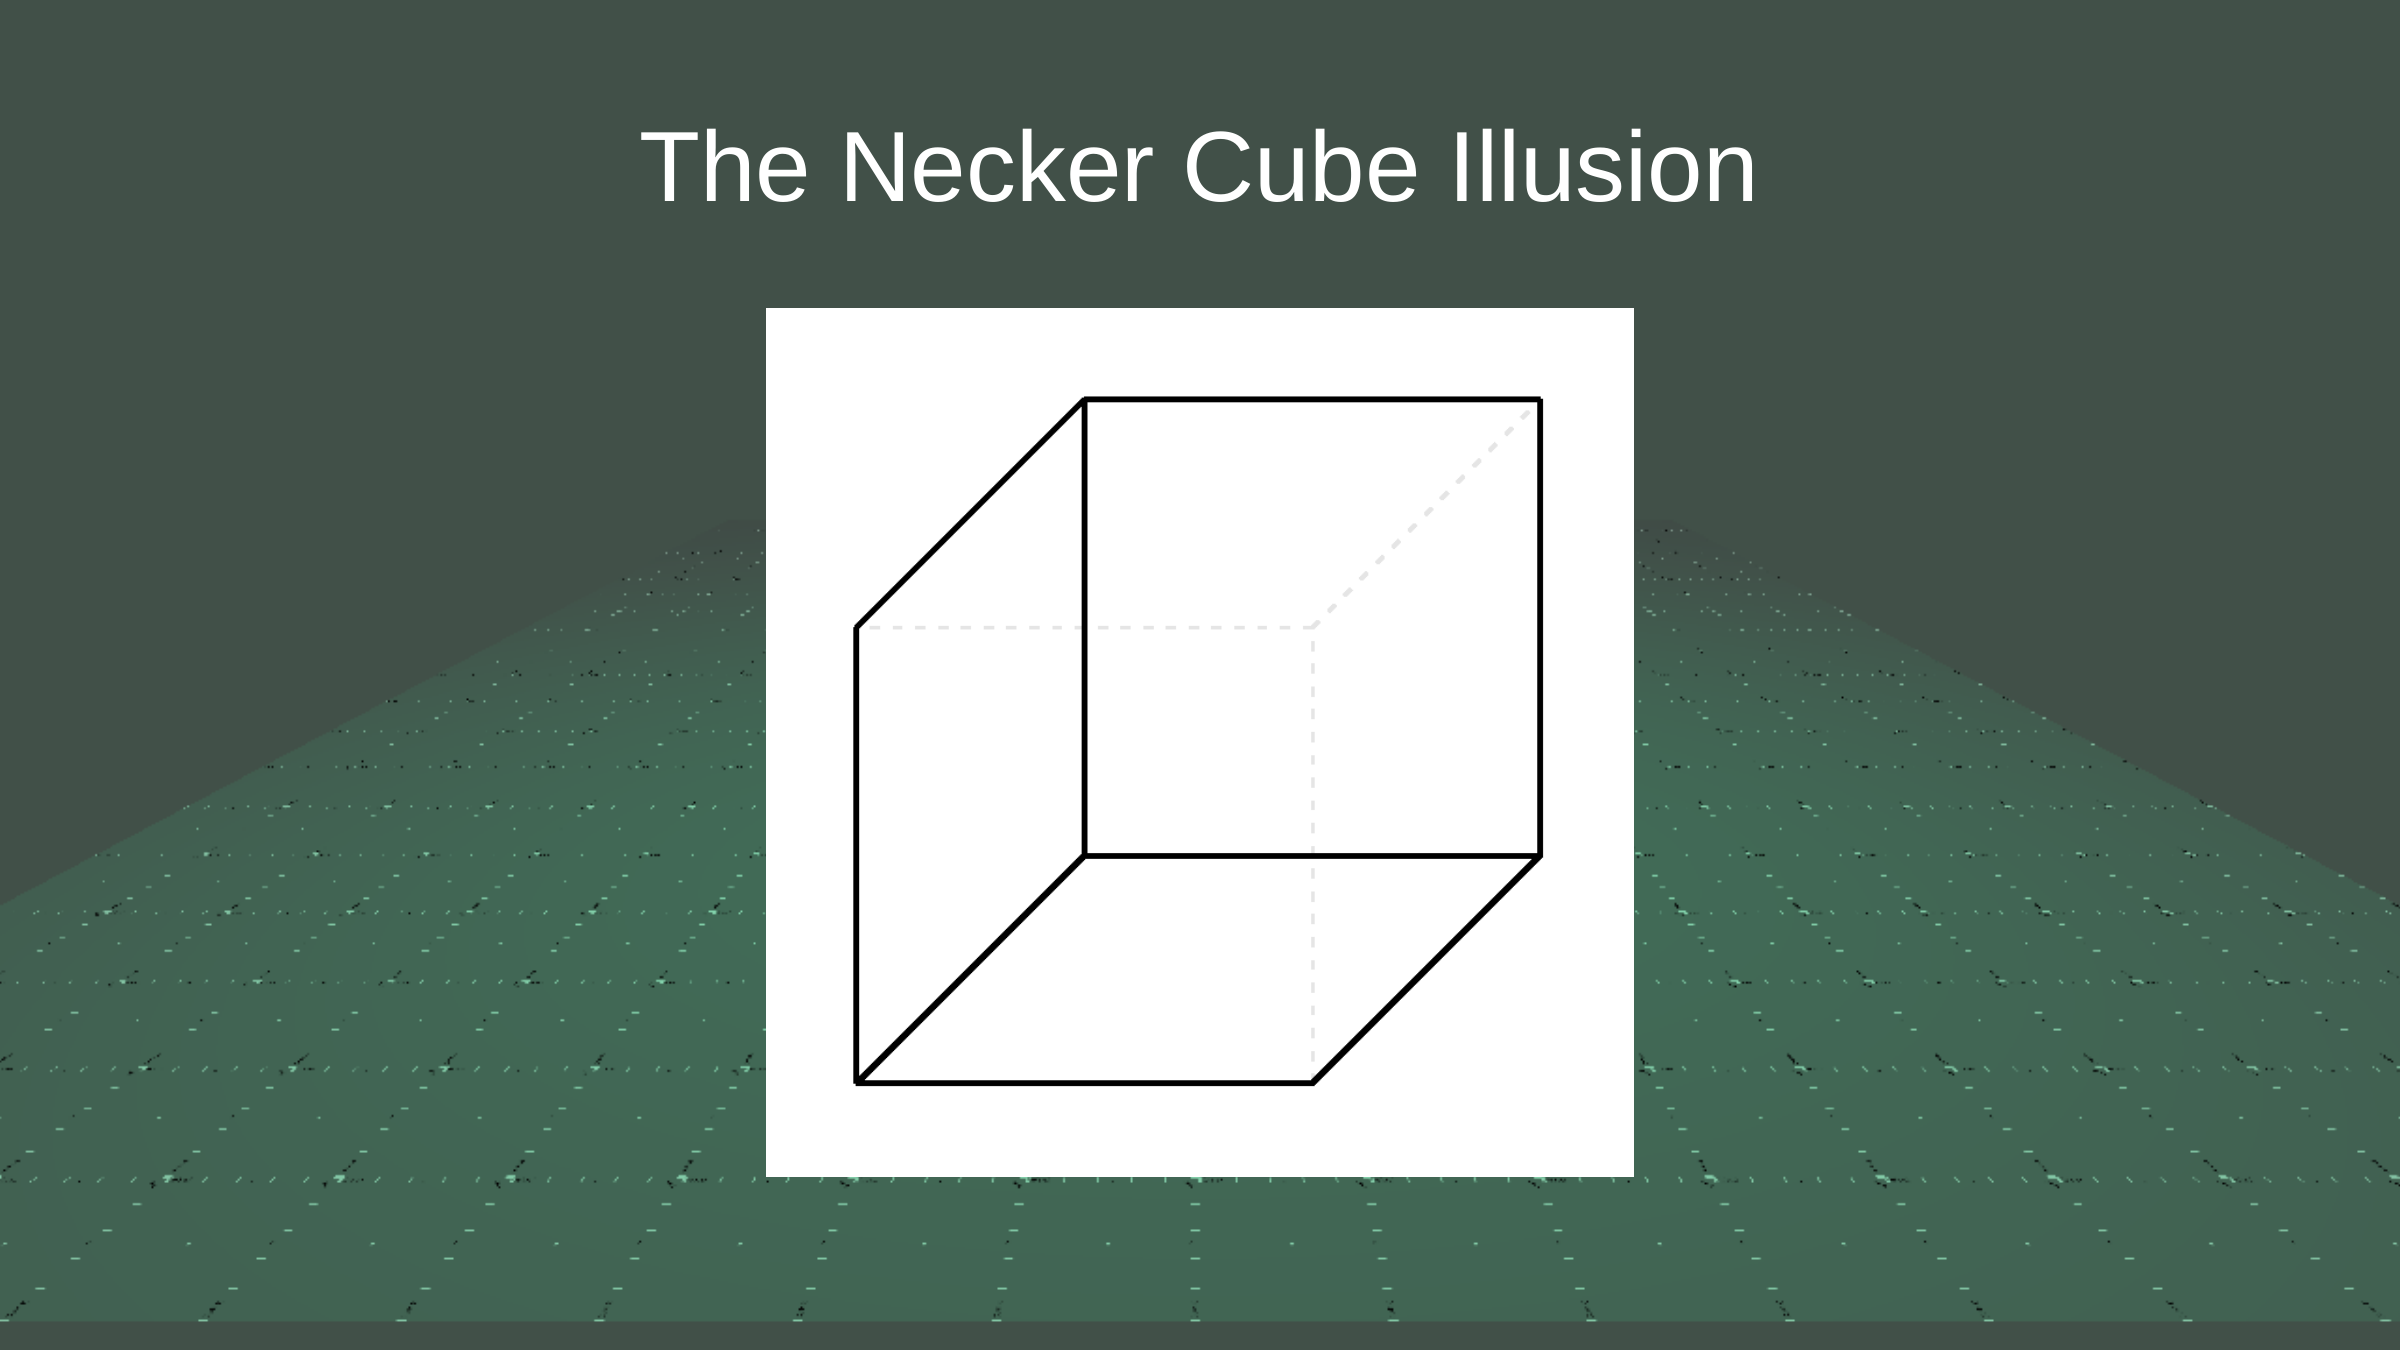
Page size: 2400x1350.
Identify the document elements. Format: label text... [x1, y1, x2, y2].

title The Necker Cube Illusion [120, 53, 2280, 280]
picture [0, 0, 2400, 1350]
